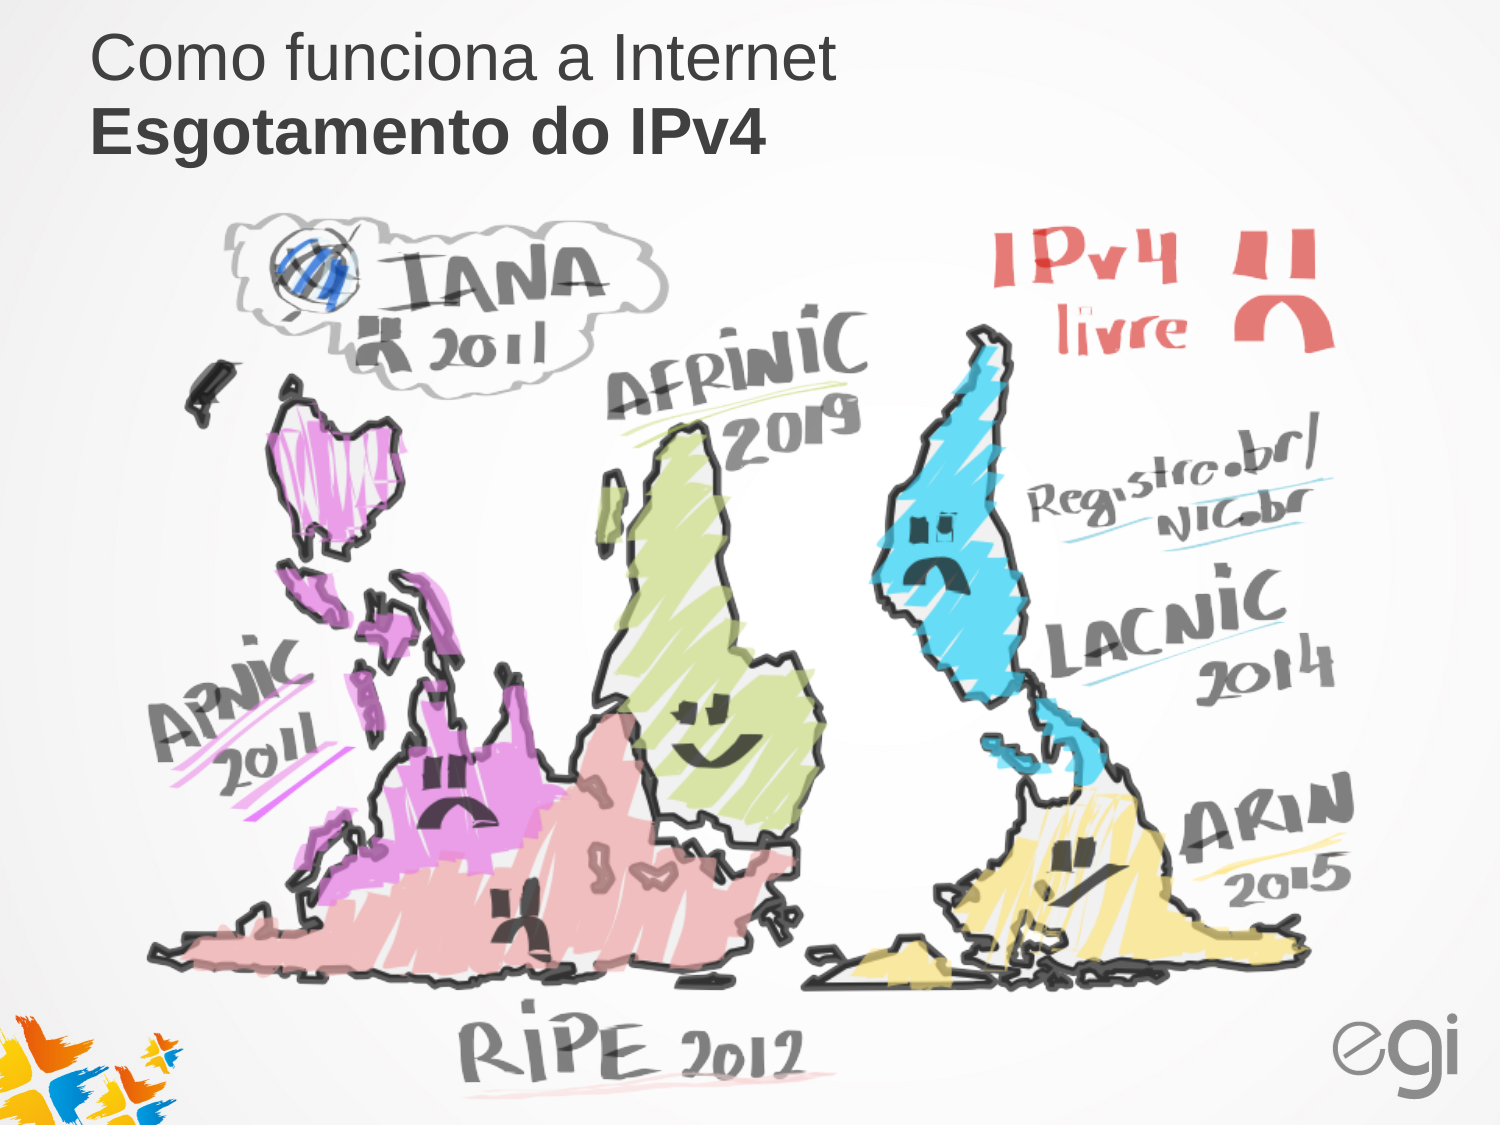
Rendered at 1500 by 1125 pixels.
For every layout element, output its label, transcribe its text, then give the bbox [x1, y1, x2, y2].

text_box Como funciona a Internet Esgotamento do IPv4 [75, 0, 1426, 178]
picture [0, 0, 1500, 1125]
